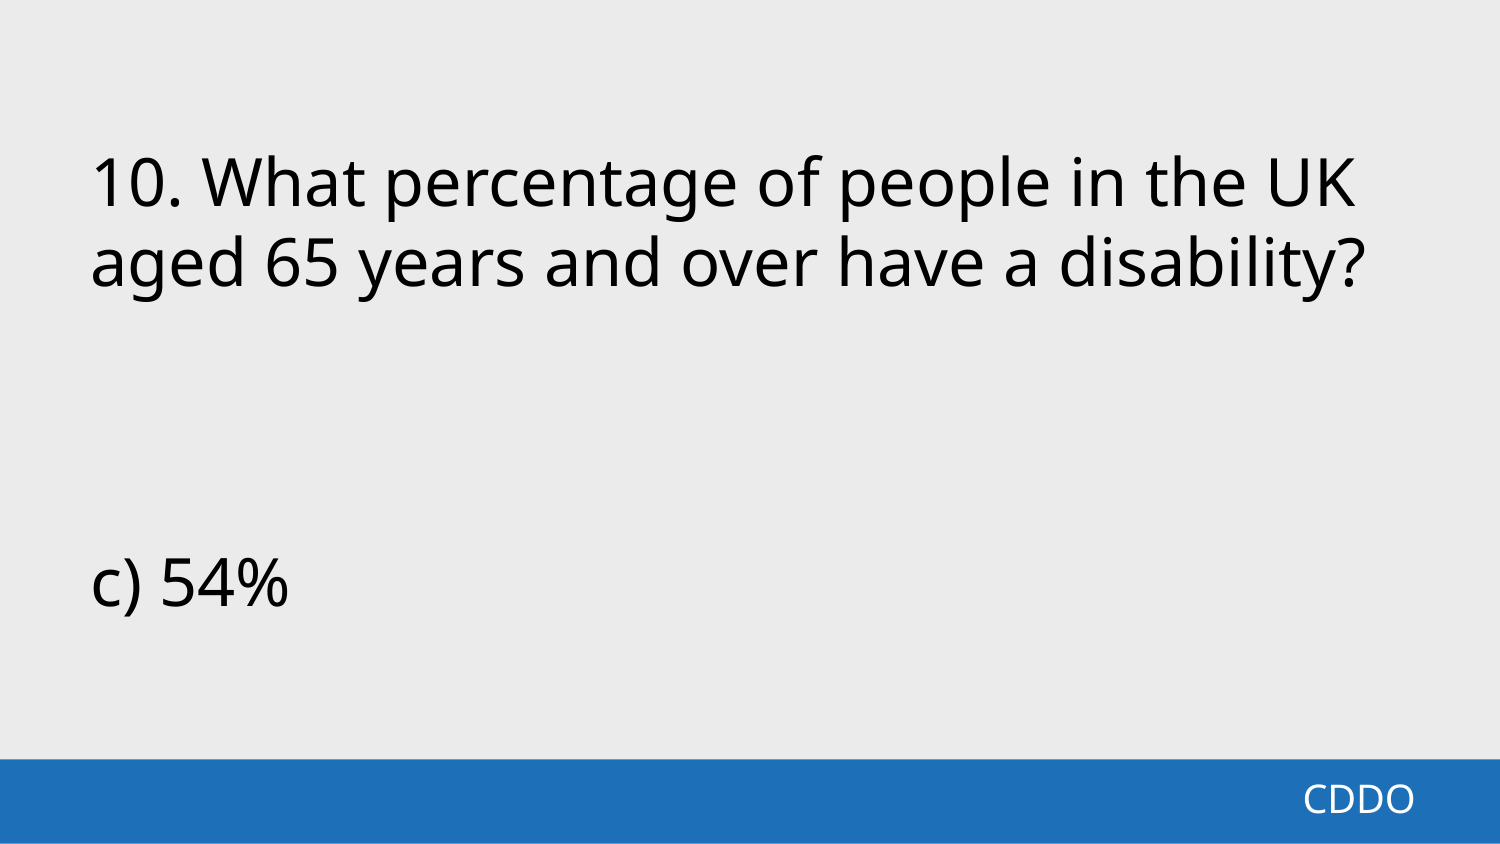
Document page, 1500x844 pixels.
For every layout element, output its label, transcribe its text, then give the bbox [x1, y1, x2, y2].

text_box 10. What percentage of people in the UK aged 65 years and over have a disability? c) 54% [87, 0, 1416, 760]
